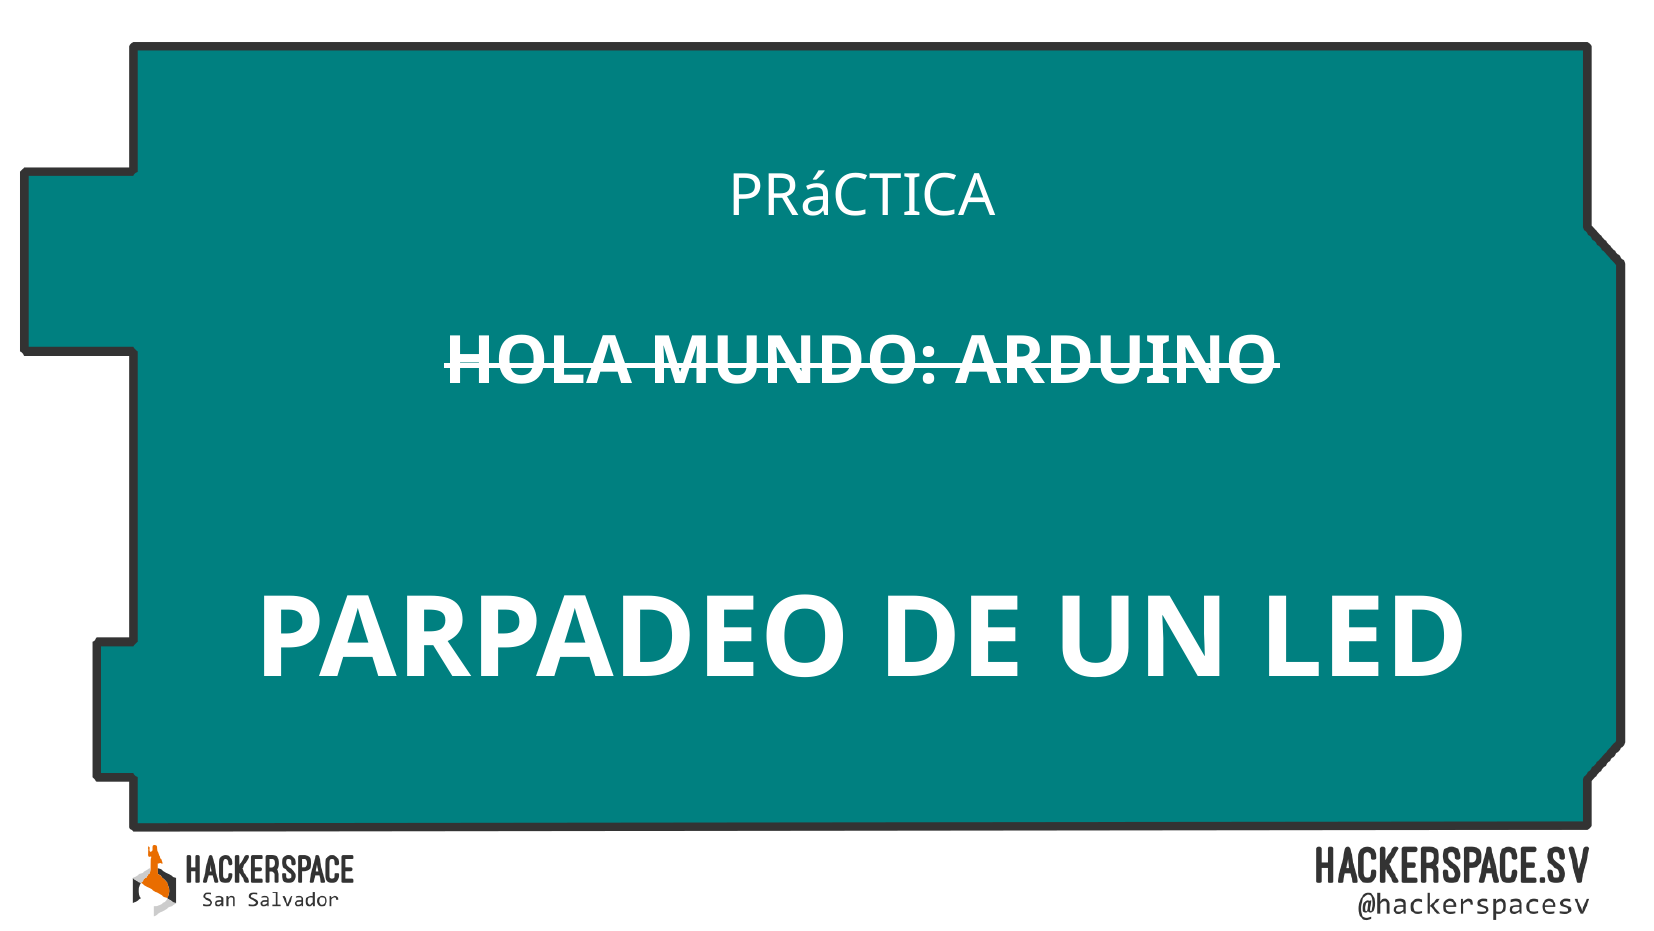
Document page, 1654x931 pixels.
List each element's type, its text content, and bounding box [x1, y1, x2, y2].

subtitle PRáCTICA HOLA MUNDO: ARDUINO PARPADEO DE UN LED [153, 71, 1571, 792]
picture [0, 0, 1654, 931]
